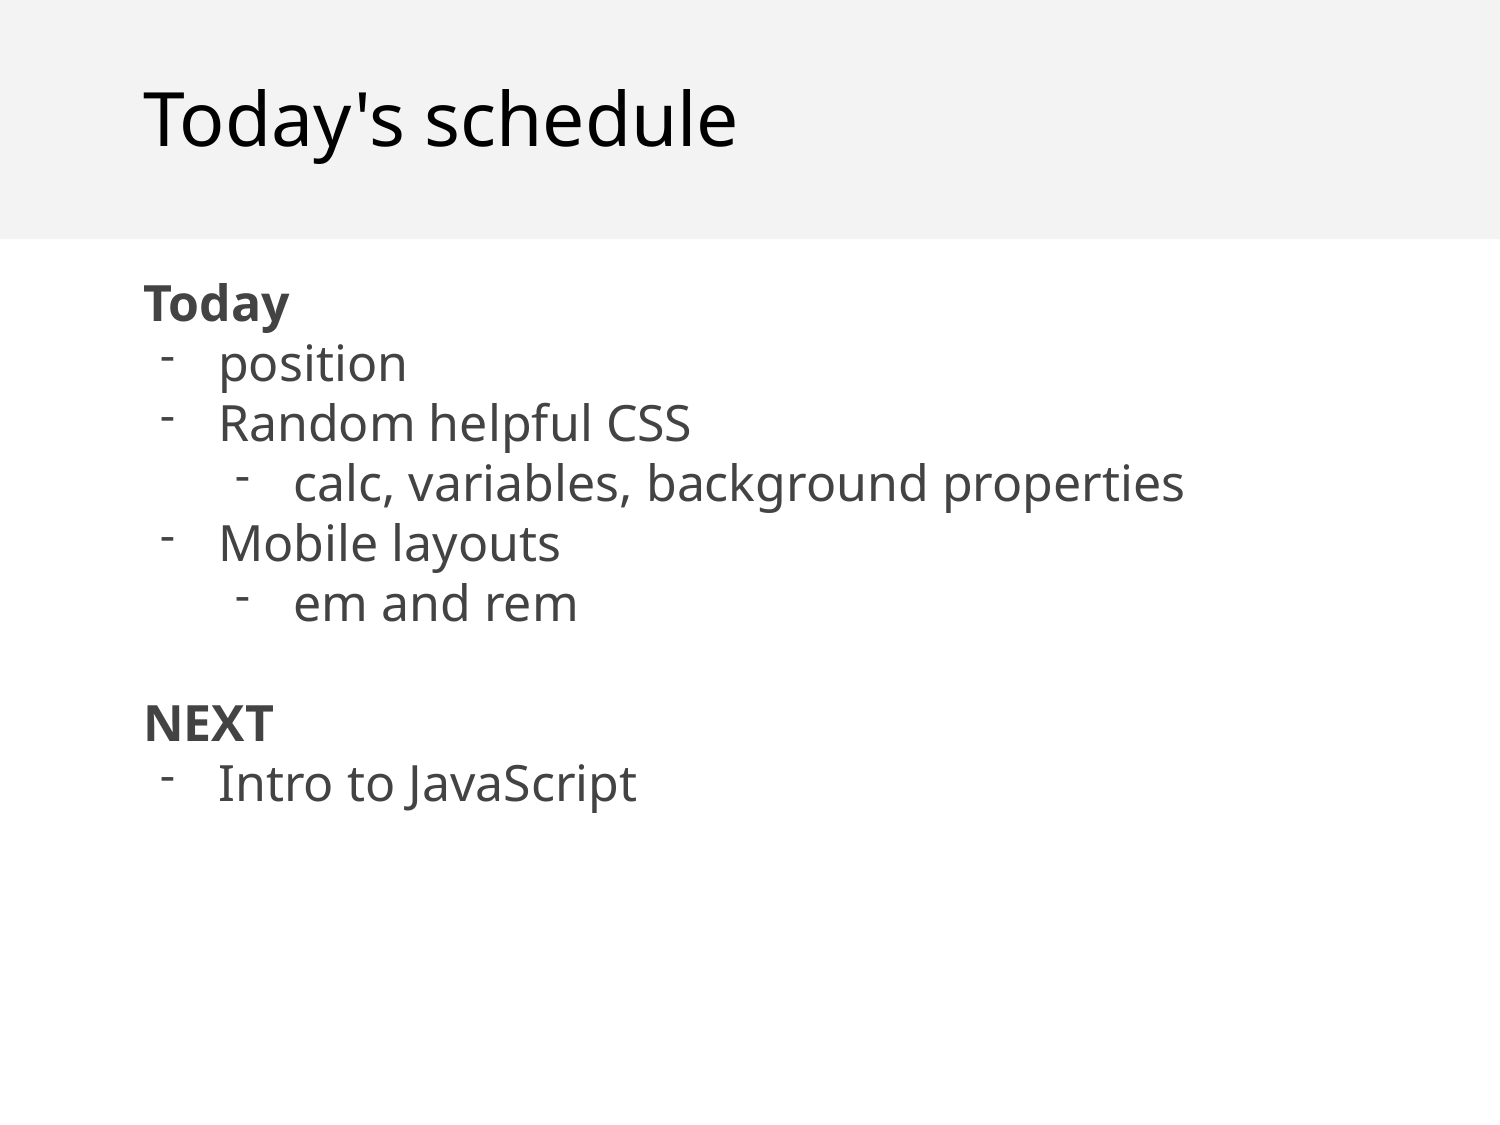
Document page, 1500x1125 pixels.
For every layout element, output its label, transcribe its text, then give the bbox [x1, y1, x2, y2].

list Today position Random helpful CSS calc, variables, background properties Mobile layouts em and rem NEXT Intro to JavaScript [128, 255, 1372, 1004]
title Today's schedule [128, 56, 1372, 183]
